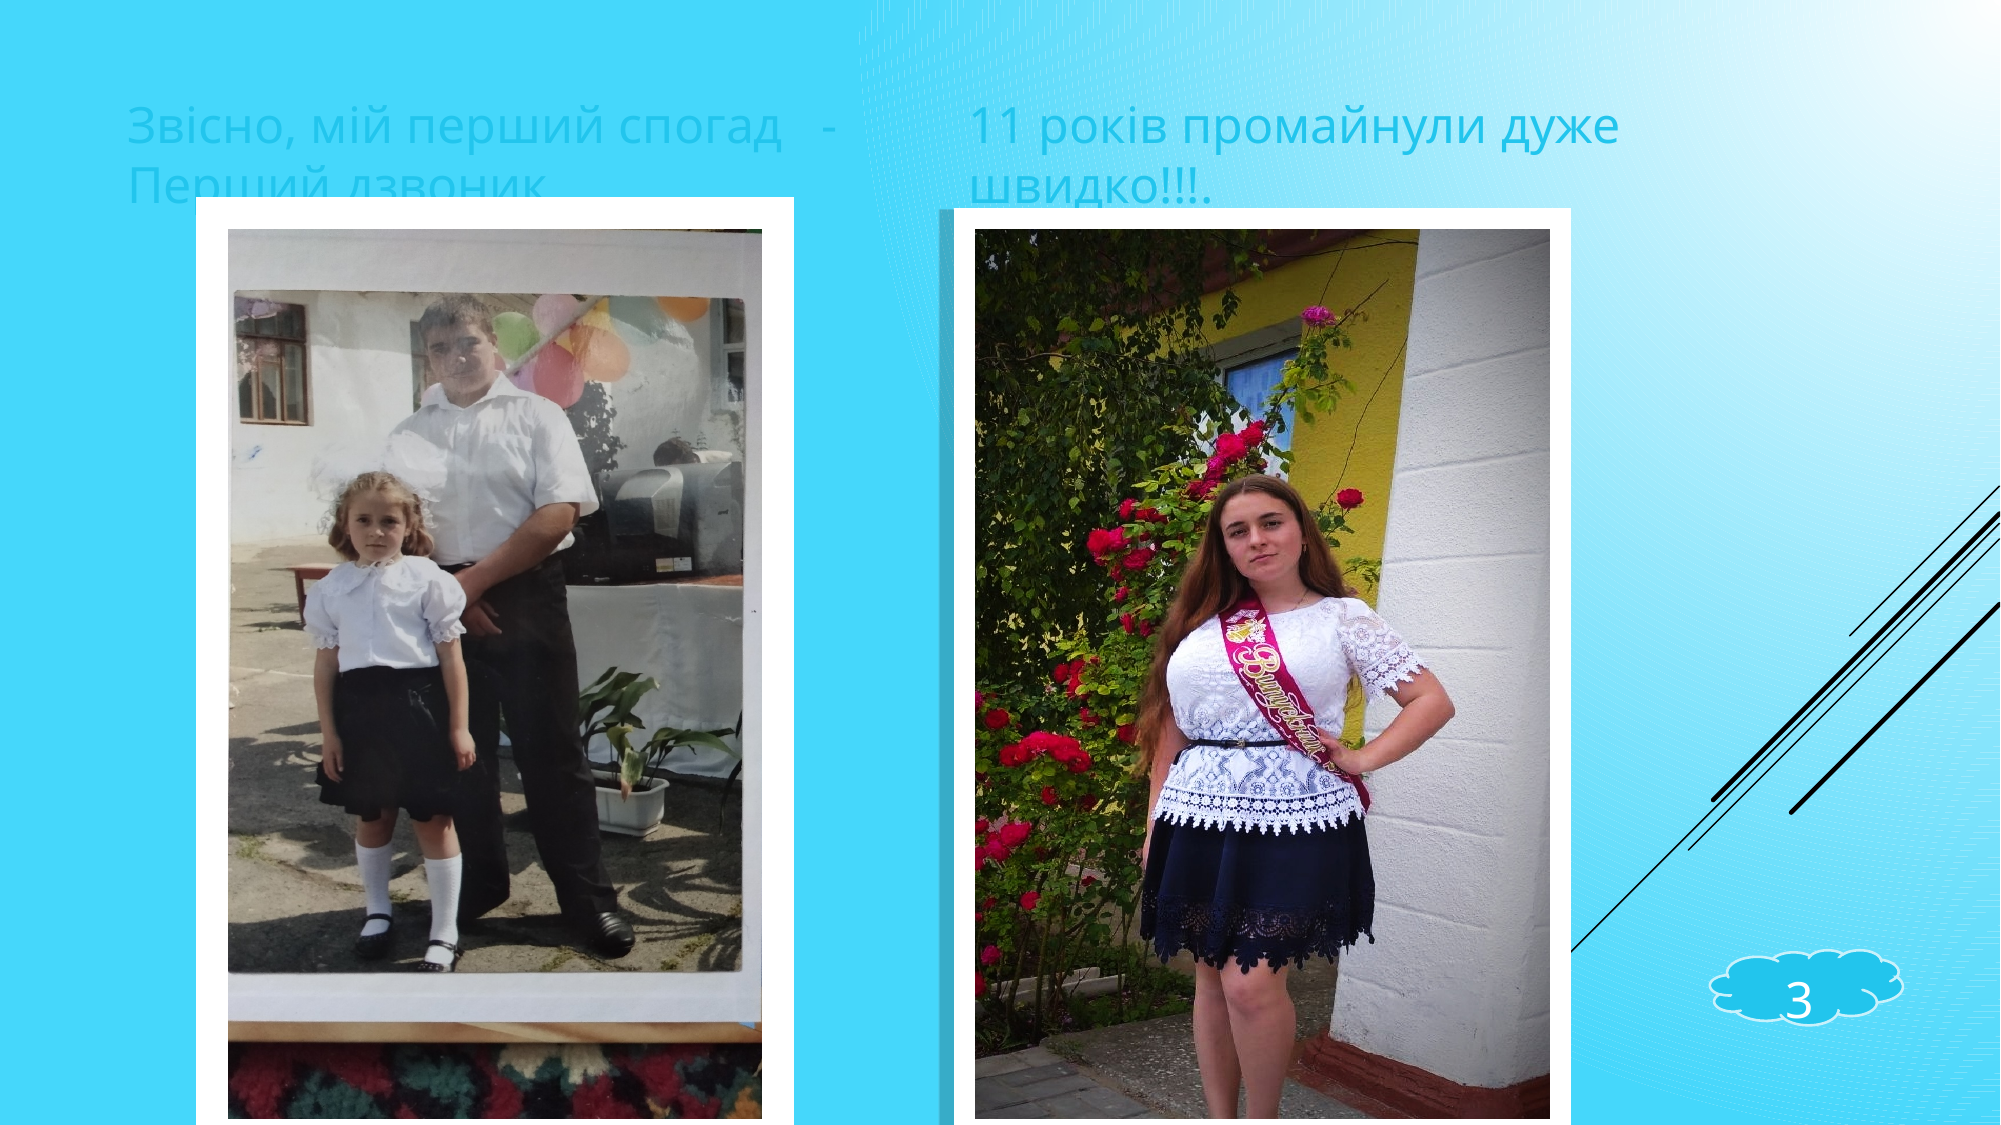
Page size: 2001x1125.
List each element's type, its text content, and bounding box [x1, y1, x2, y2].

picture [227, 228, 763, 1120]
list Звісно, мій перший спогад -Перший дзвоник [112, 85, 923, 1029]
text_box 3 [1709, 950, 1903, 1026]
list 11 років промайнули дуже швидко!!!. Останній дзвоник [953, 85, 1763, 1093]
picture [974, 228, 1551, 1120]
